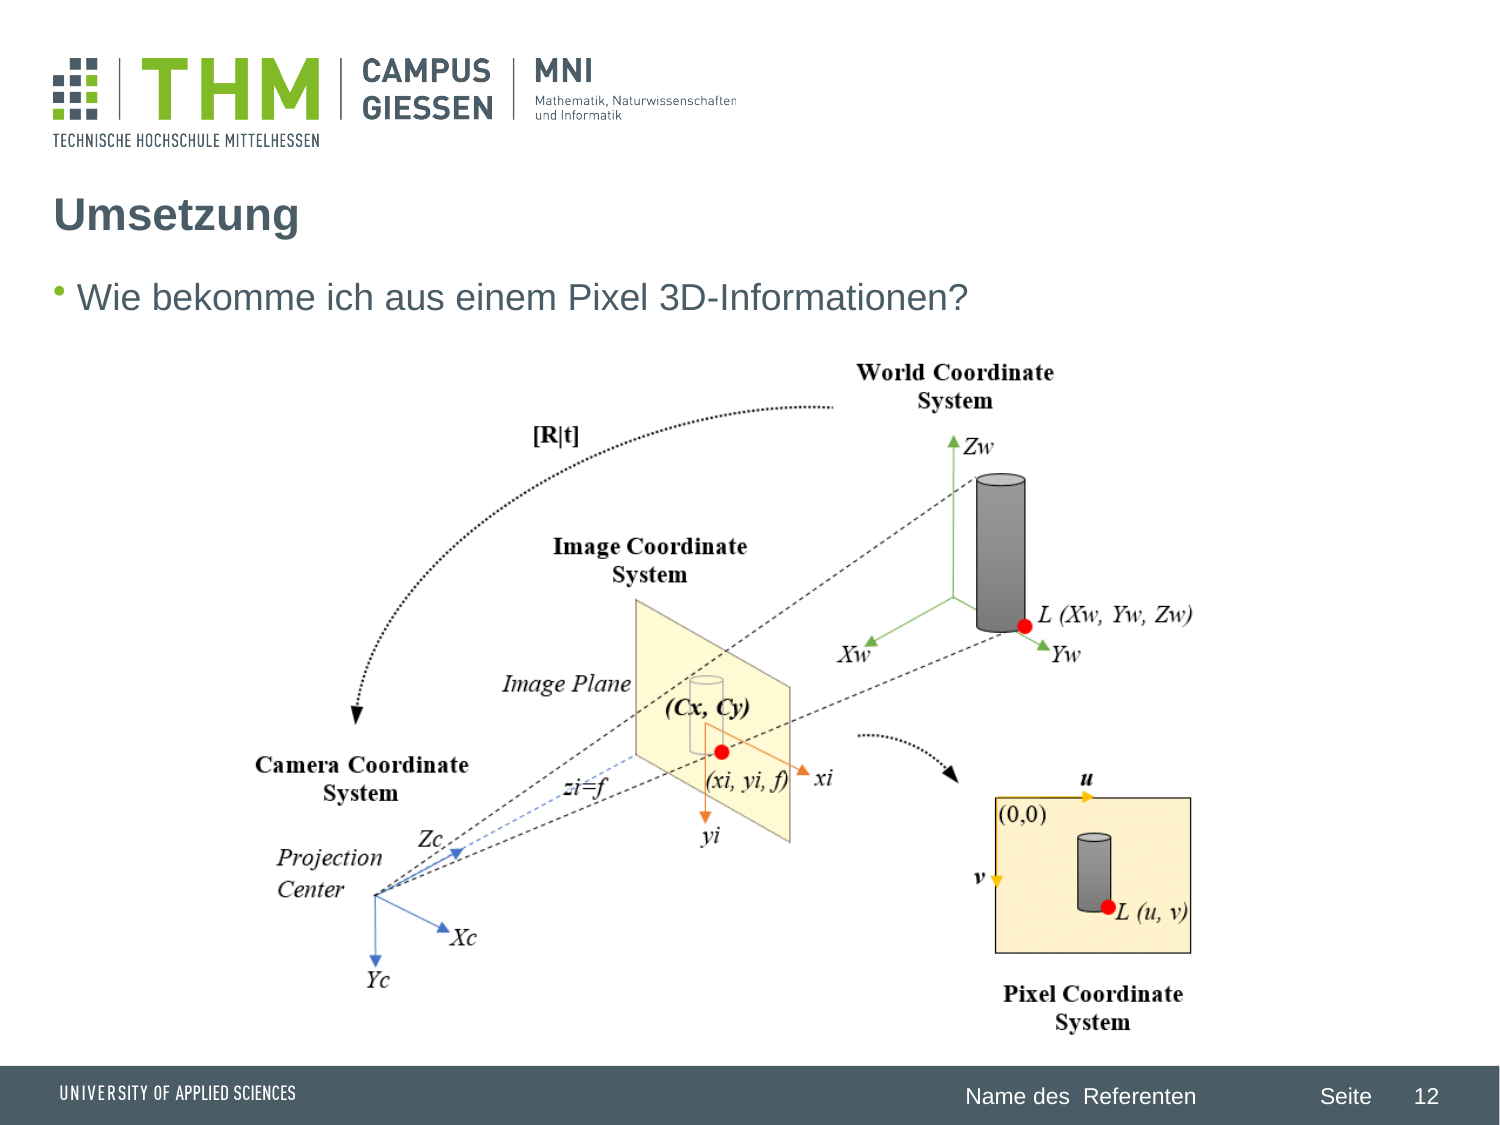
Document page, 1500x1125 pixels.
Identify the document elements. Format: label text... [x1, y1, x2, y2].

picture [53, 58, 736, 147]
list Wie bekomme ich aus einem Pixel 3D-Informationen? [53, 265, 1436, 473]
title Umsetzung [53, 177, 1435, 272]
picture [59, 1082, 296, 1104]
slide_number <number> [1376, 1073, 1455, 1118]
picture [236, 324, 1223, 1063]
